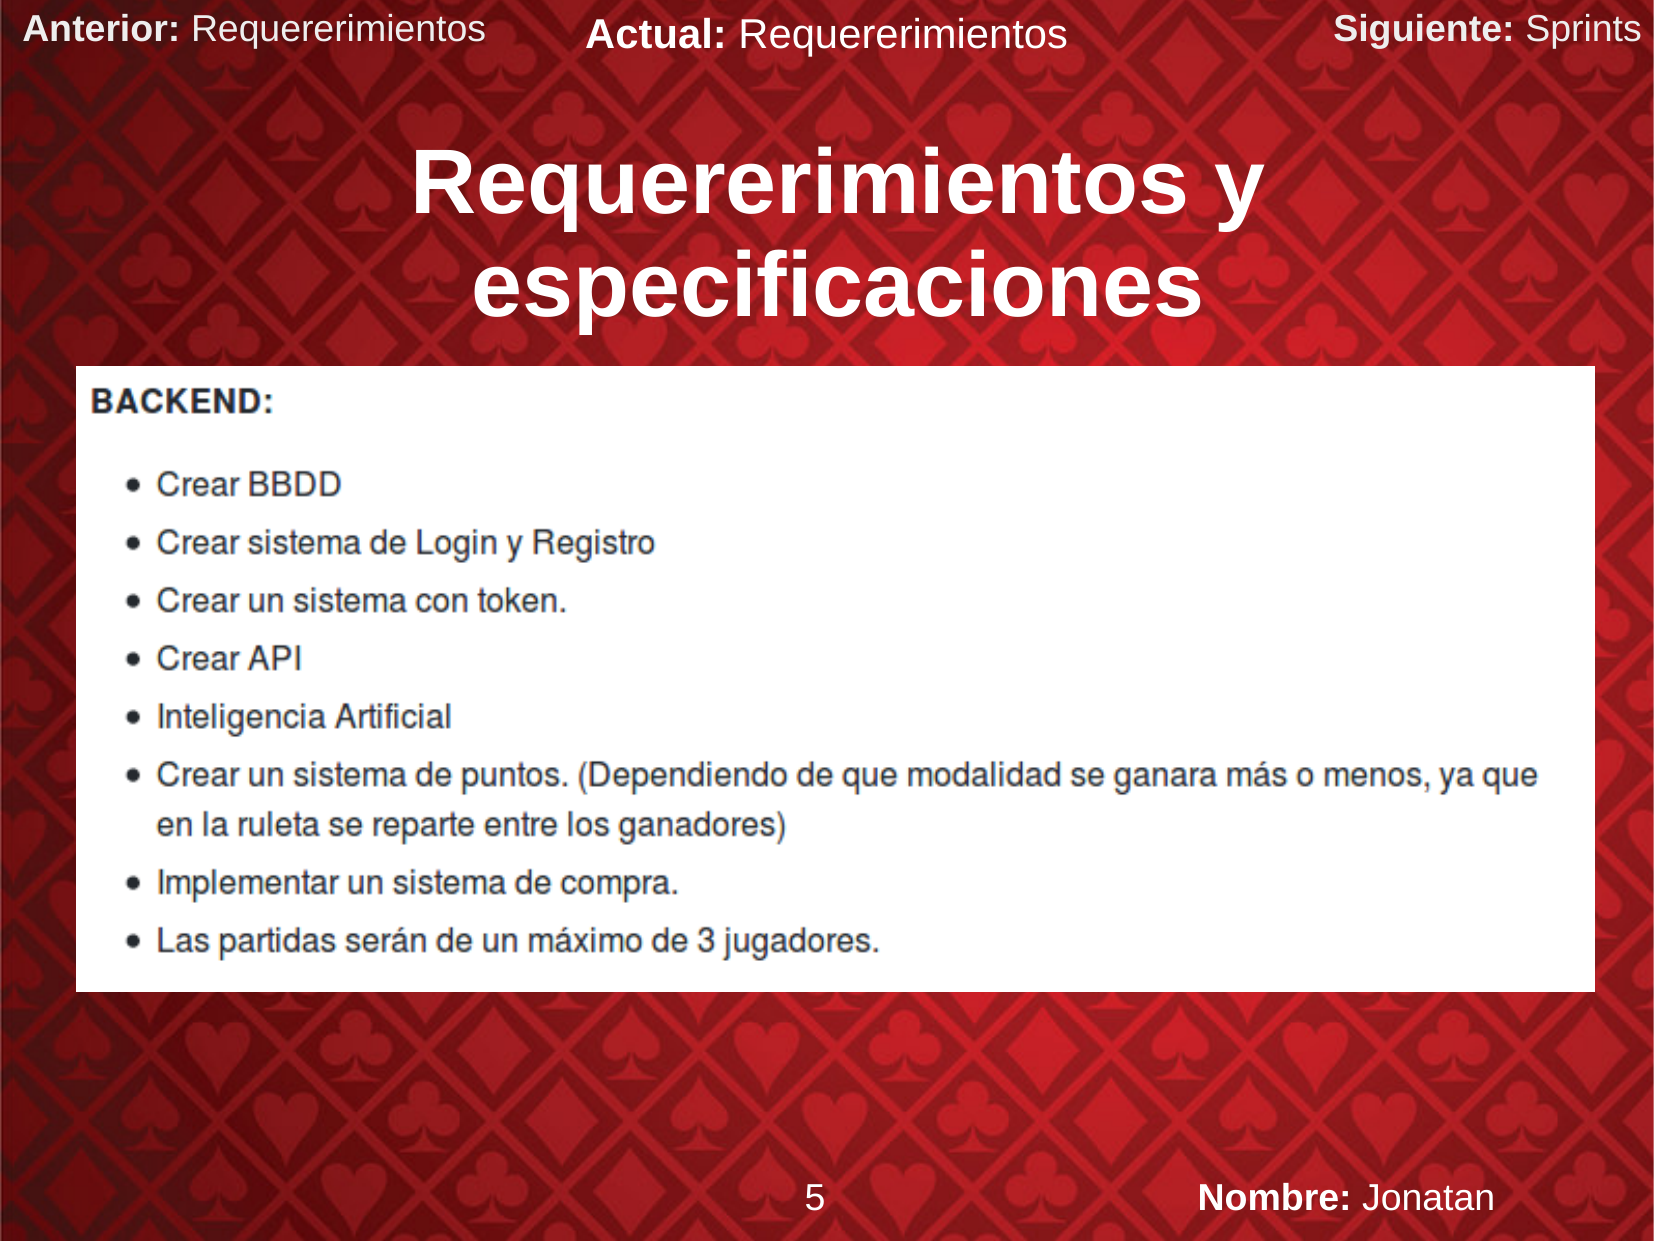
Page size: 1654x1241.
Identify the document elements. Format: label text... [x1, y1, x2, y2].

text_box Anterior: Requererimientos [11, 7, 520, 92]
text_box Actual: Requererimientos [555, 3, 1099, 71]
title Requererimientos y especificaciones [94, 129, 1583, 337]
text_box Siguiente: Sprints [1322, 7, 1654, 71]
text_box Nombre: Jonatan [1062, 1169, 1630, 1227]
text_box 5 [531, 1169, 1062, 1227]
picture [0, 0, 1654, 1241]
